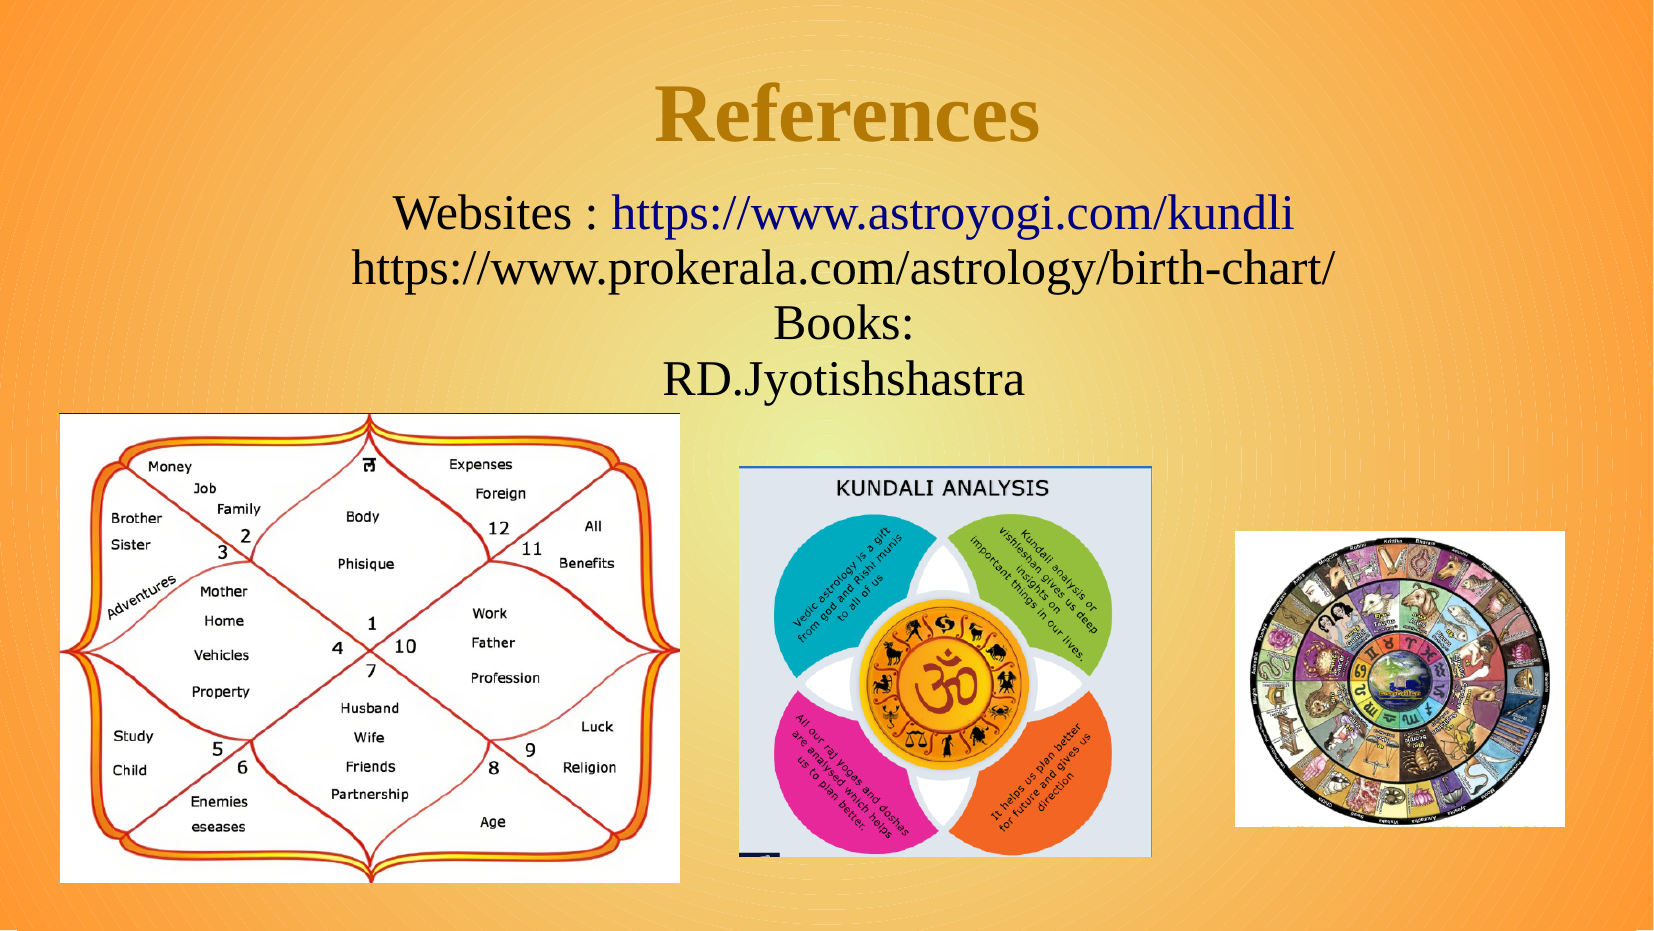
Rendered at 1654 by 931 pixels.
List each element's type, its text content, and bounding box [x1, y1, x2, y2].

text_box References [461, 59, 1200, 167]
picture [739, 524, 1152, 857]
picture [59, 413, 680, 883]
picture [1235, 531, 1565, 827]
text_box Websites : https://www.astroyogi.com/kundli https://www.prokerala.com/astrology/birth-chart/ Books: RD.Jyotishshastra [236, 177, 1452, 524]
